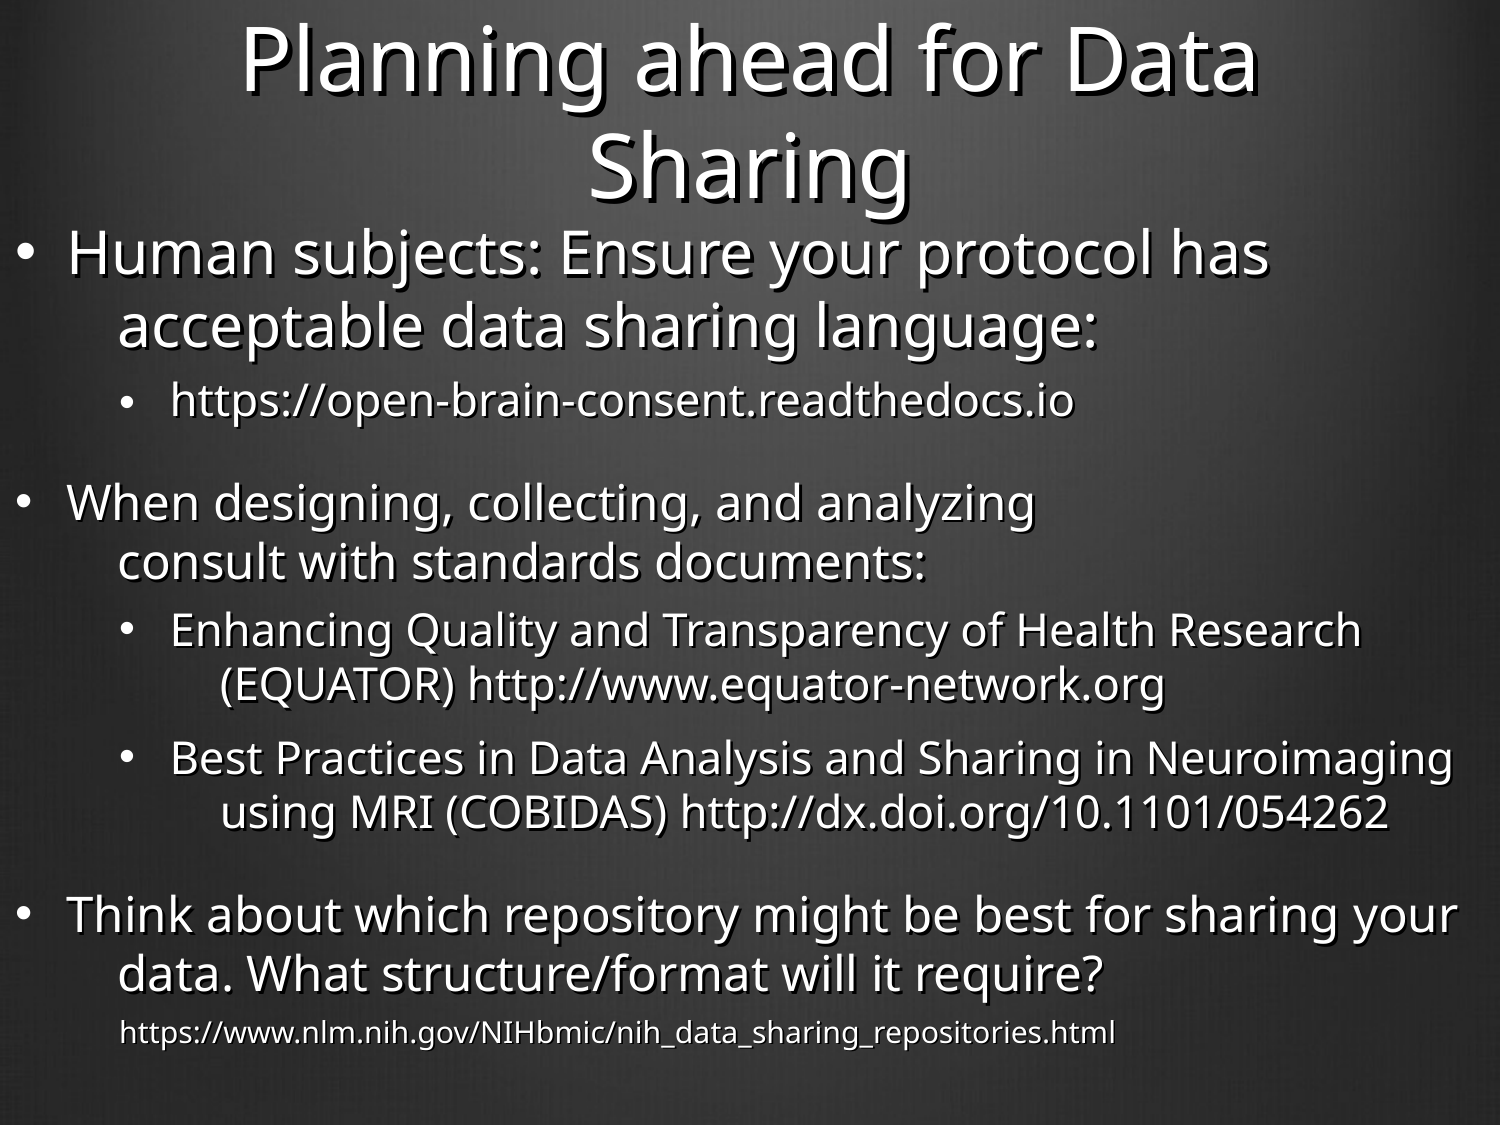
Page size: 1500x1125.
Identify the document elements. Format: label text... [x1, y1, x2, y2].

list Human subjects: Ensure your protocol has acceptable data sharing language: https://open-brain-consent.readthedocs.io When designing, collecting, and analyzing consult with standards documents: Enhancing Quality and Transparency of Health Research (EQUATOR) http://www.equator-network.org Best Practices in Data Analysis and Sharing in Neuroimaging using MRI (COBIDAS) http://dx.doi.org/10.1101/054262 Think about which repository might be best for sharing your data. What structure/format will it require? https://www.nlm.nih.gov/NIHbmic/nih_data_sharing_repositories.html [0, 206, 1486, 1125]
title Planning ahead for Data Sharing [112, 0, 1388, 206]
